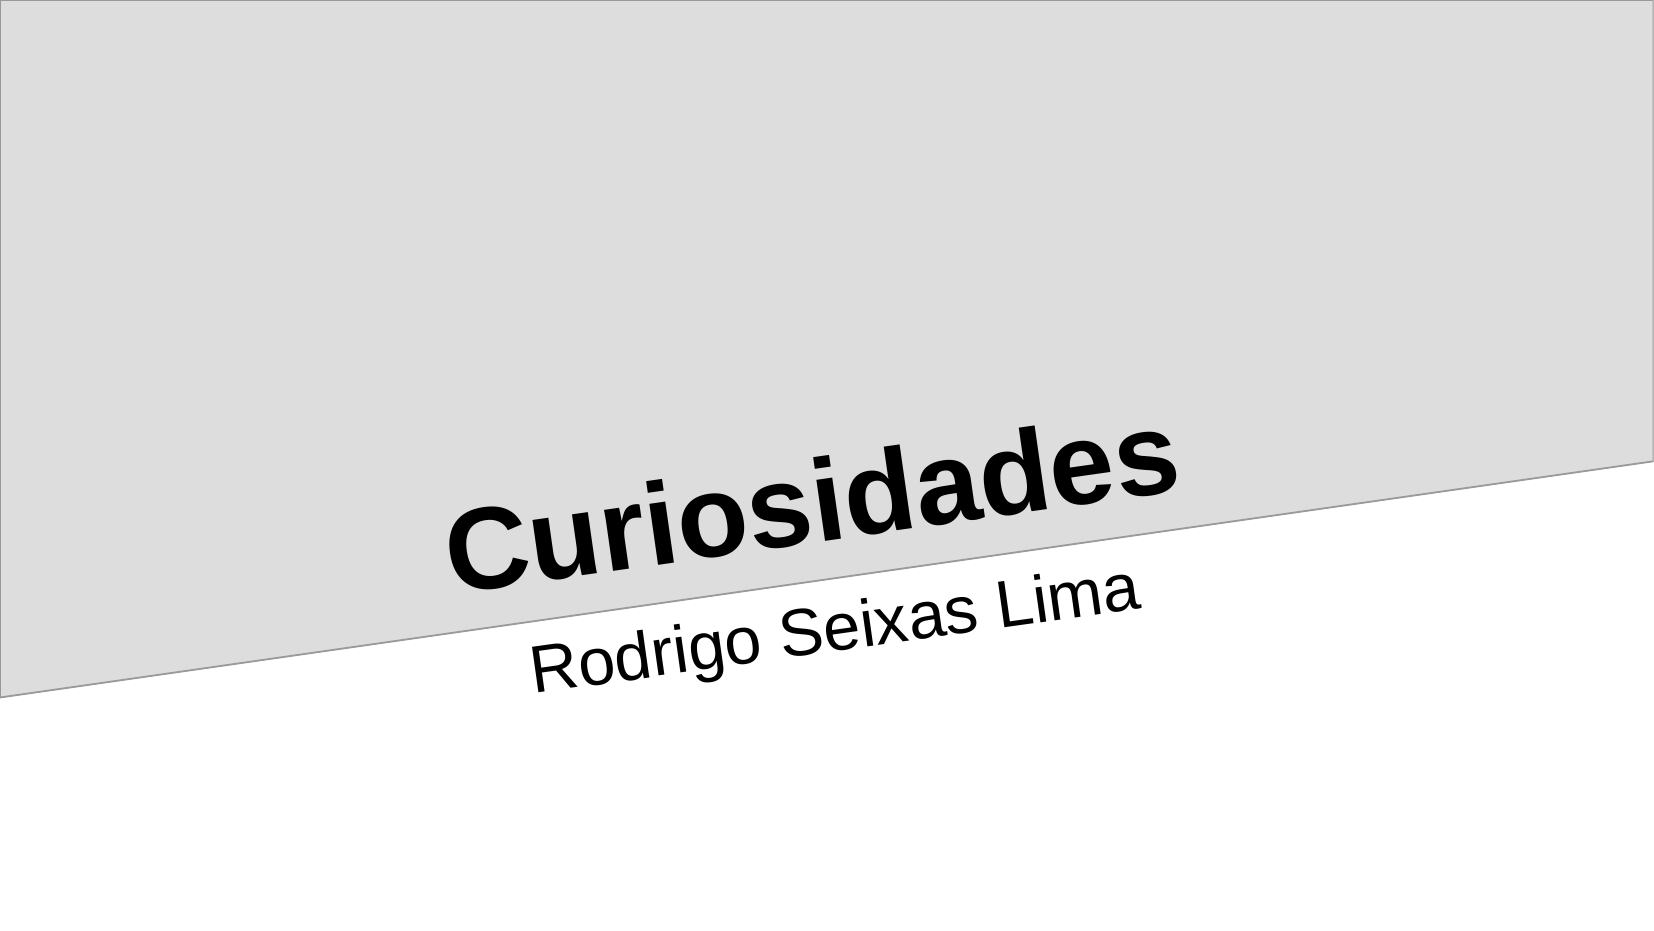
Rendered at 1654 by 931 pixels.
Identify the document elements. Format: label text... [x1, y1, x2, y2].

text_box Rodrigo Seixas Lima [100, 478, 1546, 782]
title Curiosidades [62, 267, 1562, 737]
